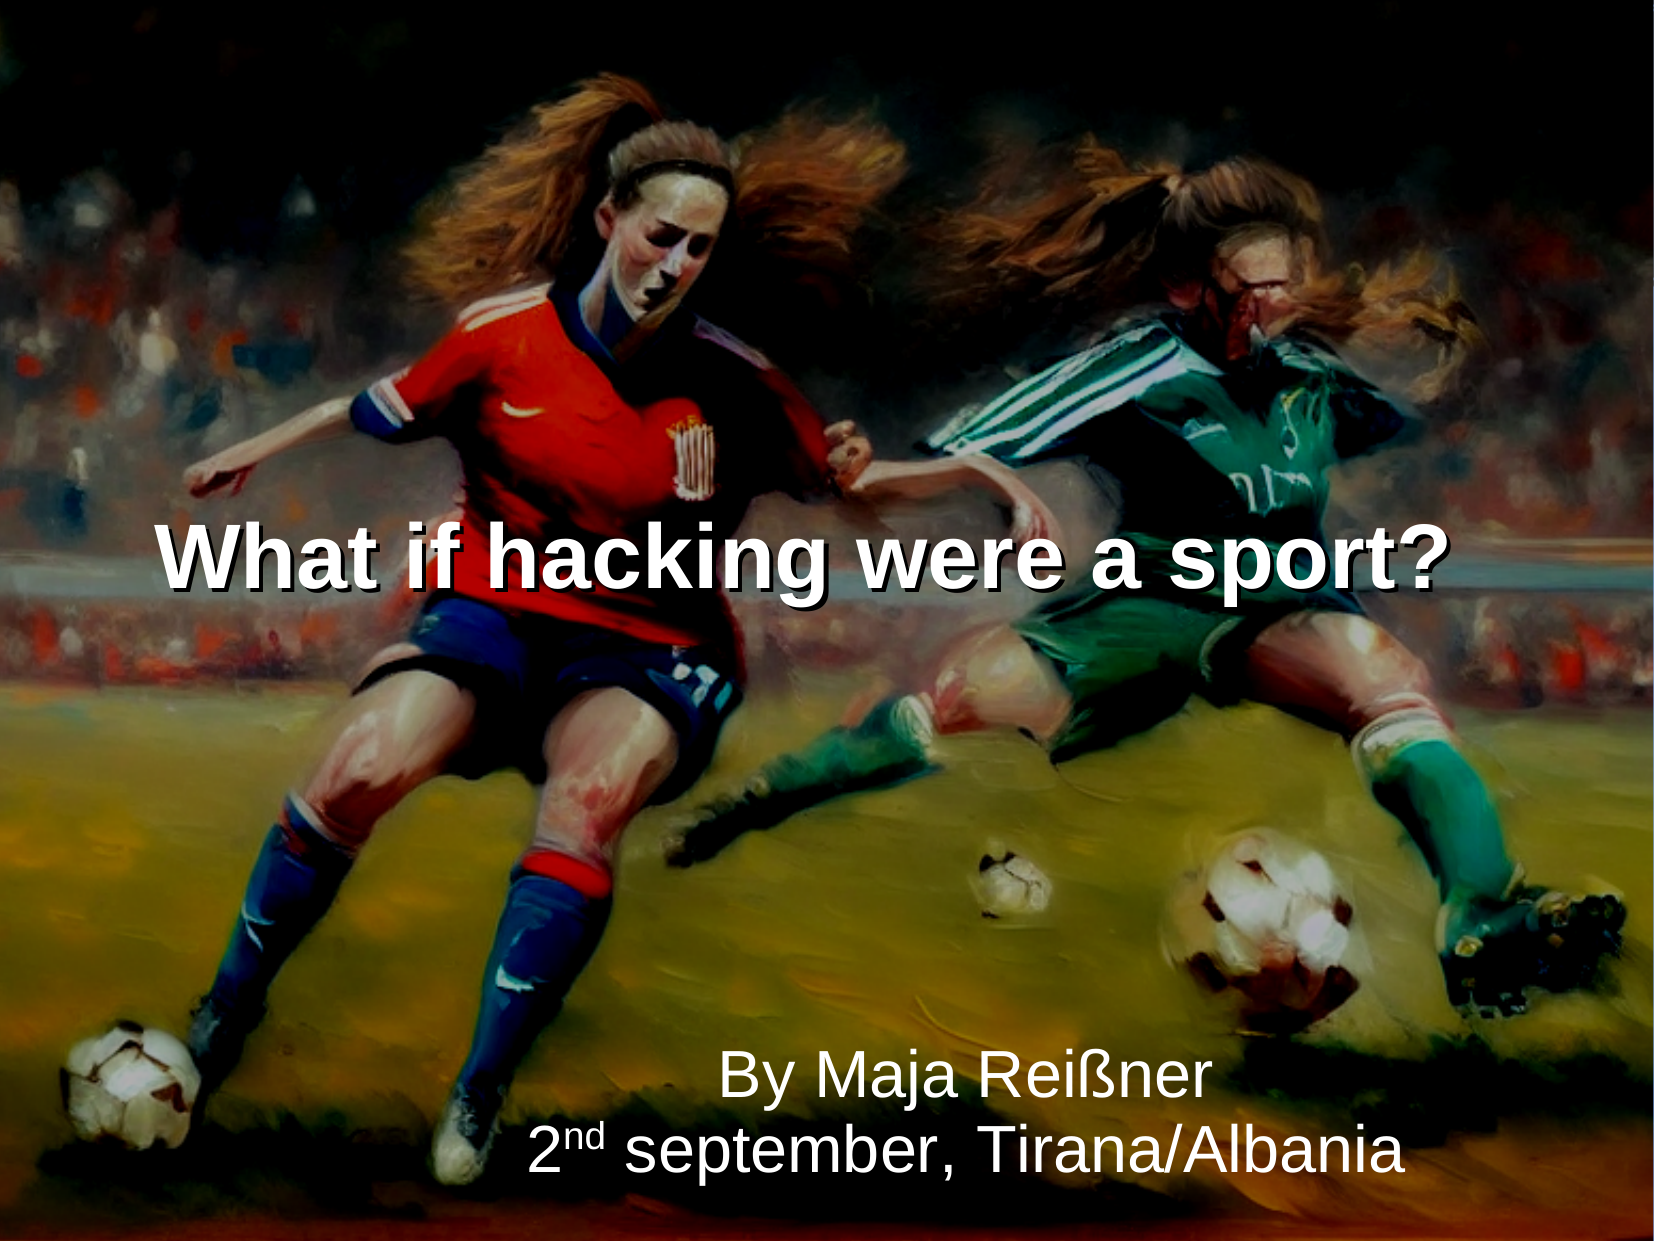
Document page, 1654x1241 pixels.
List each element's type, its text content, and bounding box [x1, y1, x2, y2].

subtitle By Maja Reißner 2nd september, Tirana/Albania [221, 702, 1654, 1241]
title What if hacking were a sport? [60, 452, 1549, 661]
picture [0, 0, 1654, 1241]
